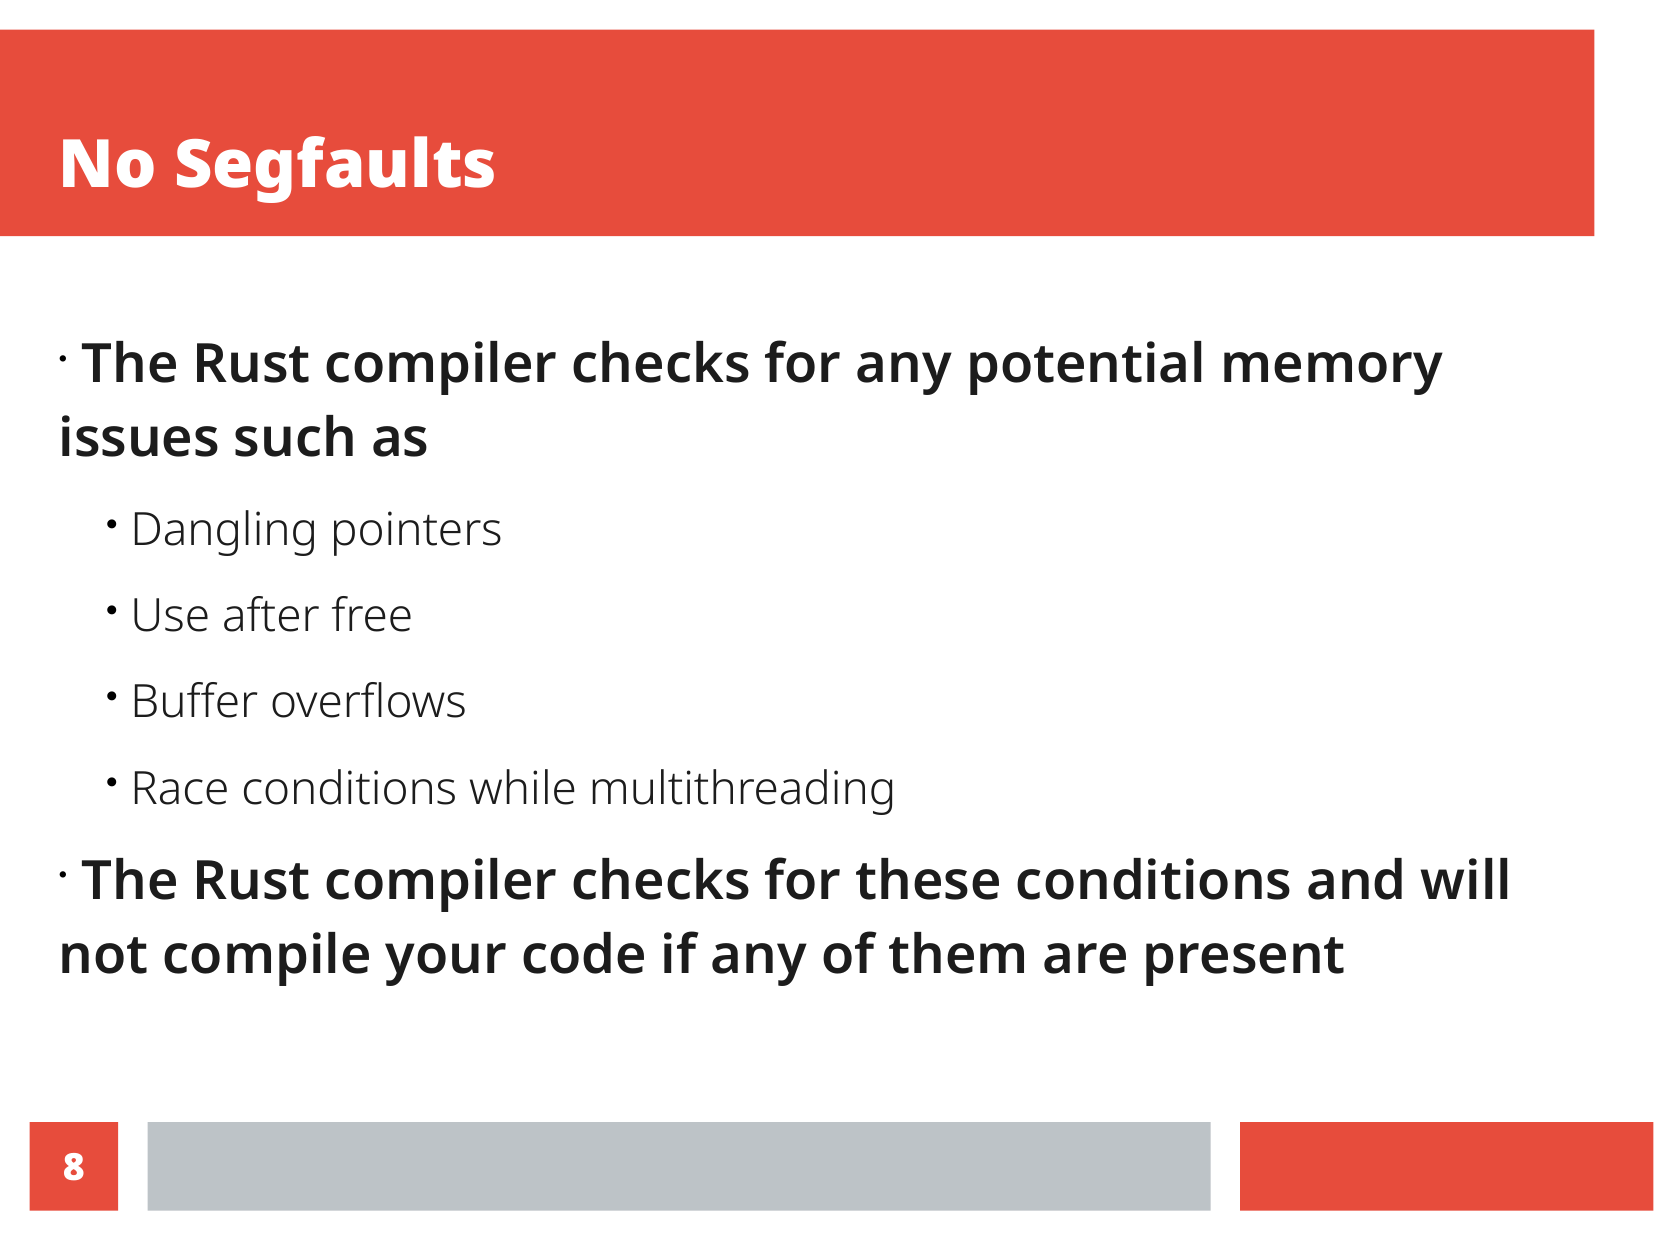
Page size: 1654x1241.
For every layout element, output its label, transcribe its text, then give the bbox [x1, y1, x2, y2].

list The Rust compiler checks for any potential memory issues such as Dangling pointers Use after free Buffer overflows Race conditions while multithreading The Rust compiler checks for these conditions and will not compile your code if any of them are present [59, 324, 1565, 1093]
title No Segfaults [59, 59, 1595, 207]
